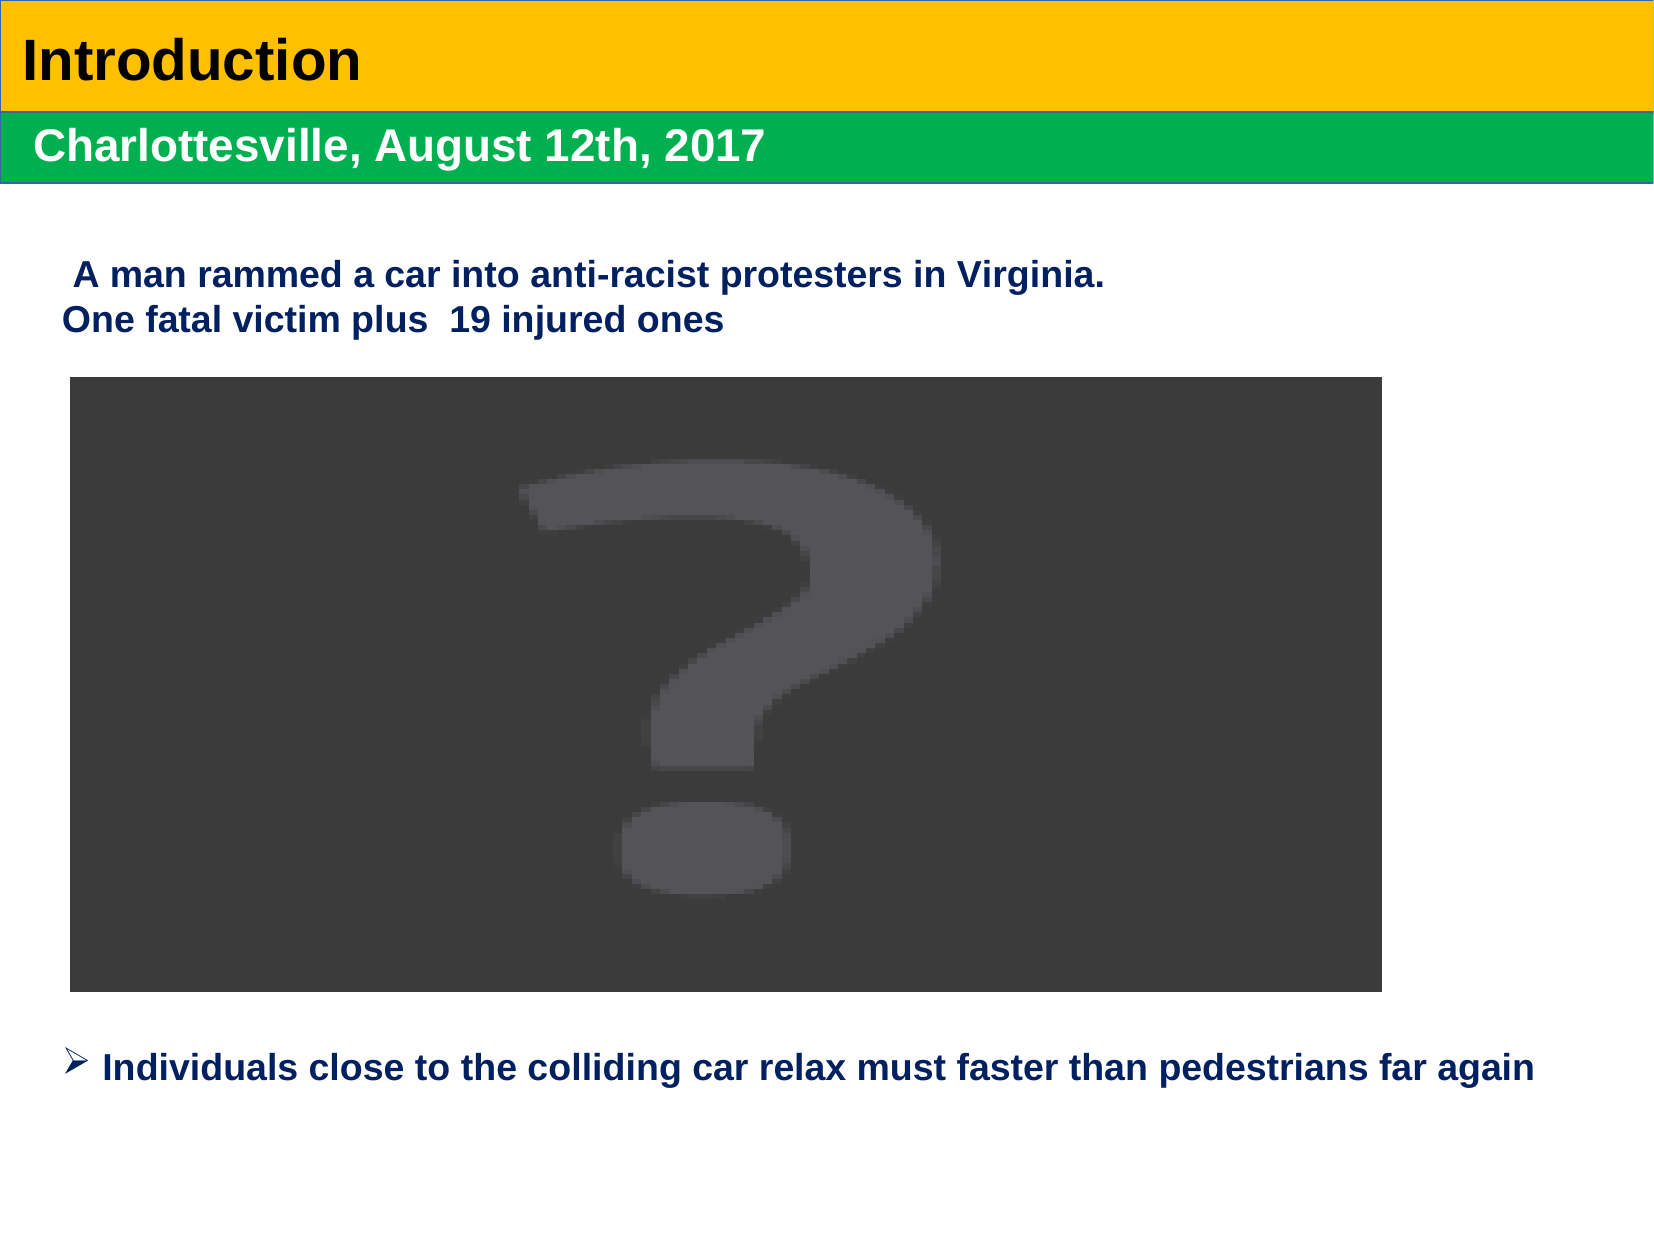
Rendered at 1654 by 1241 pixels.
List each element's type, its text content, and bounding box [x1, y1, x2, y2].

text_box Individuals close to the colliding car relax must faster than pedestrians far again [47, 1035, 1565, 1186]
text_box Charlottesville, August 12th, 2017 [5, 108, 1654, 189]
text_box [0, 0, 1654, 183]
text_box Introduction [7, 14, 981, 95]
picture [70, 377, 1382, 992]
text_box A man rammed a car into anti-racist protesters in Virginia. One fatal victim plus 19 injured ones [47, 242, 1565, 347]
